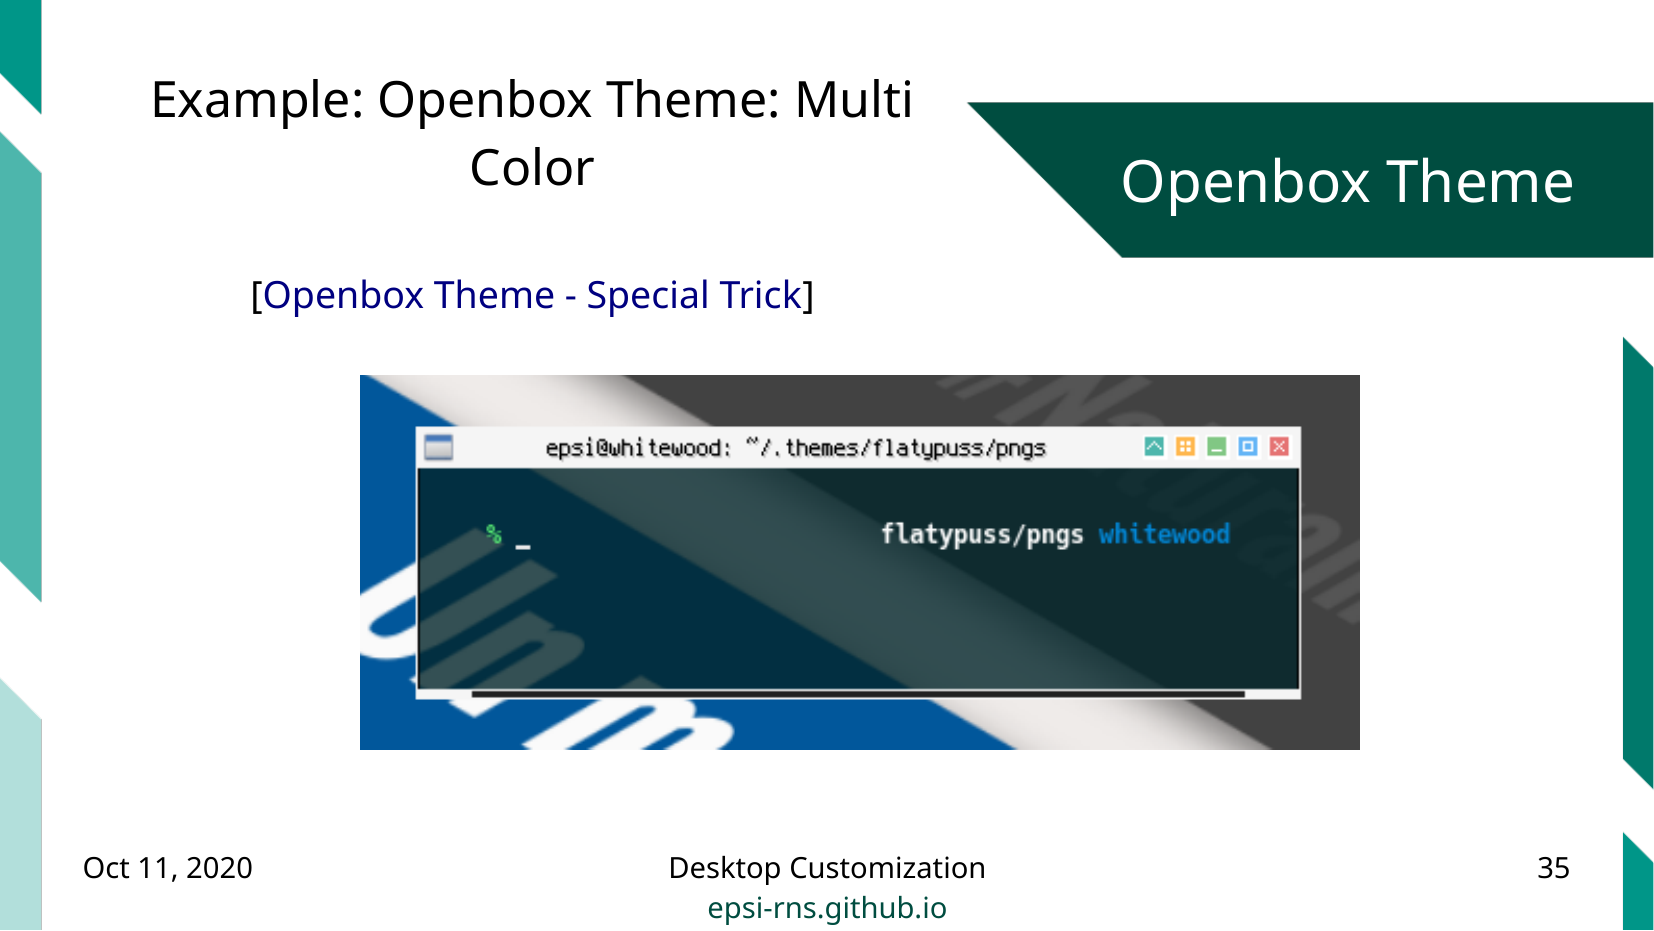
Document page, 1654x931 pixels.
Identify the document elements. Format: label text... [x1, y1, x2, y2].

subtitle Example: Openbox Theme: Multi Color [Openbox Theme - Special Trick] [105, 105, 961, 279]
title Openbox Theme [1050, 105, 1576, 256]
picture [0, 0, 1654, 930]
